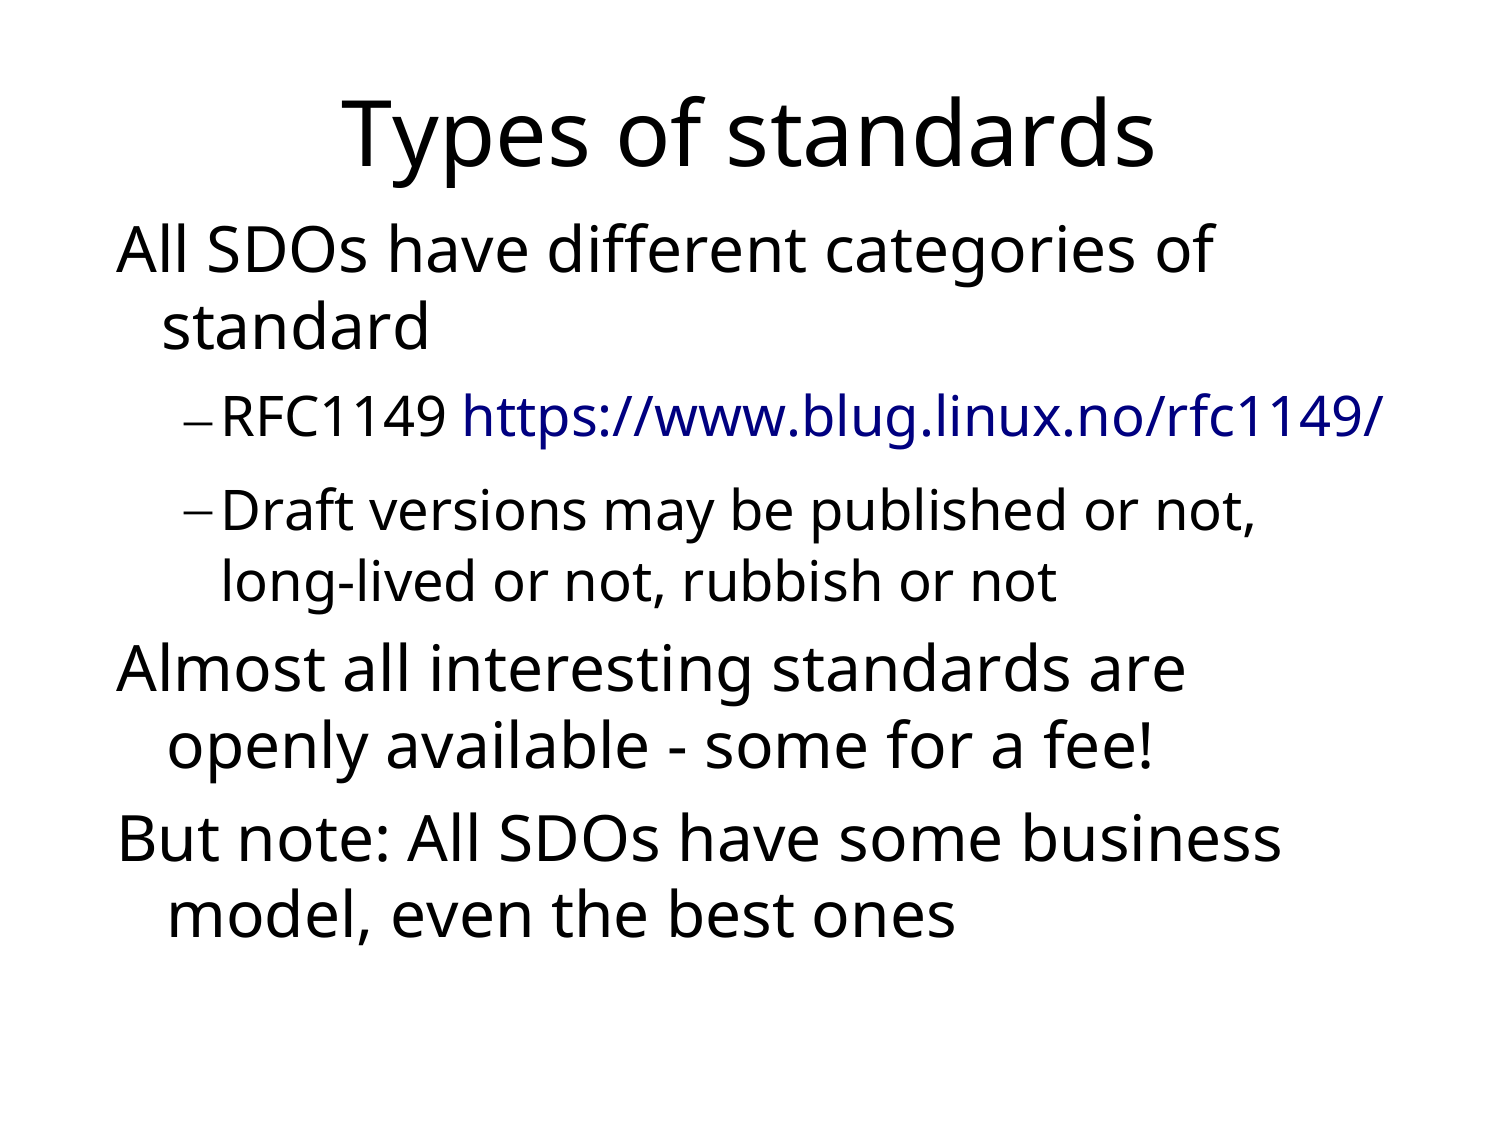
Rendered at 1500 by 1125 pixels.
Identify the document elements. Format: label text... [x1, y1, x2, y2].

list All SDOs have different categories of standard RFC1149 https://www.blug.linux.no/rfc1149/ Draft versions may be published or not, long-lived or not, rubbish or not Almost all interesting standards are openly available - some for a fee! But note: All SDOs have some business model, even the best ones [112, 207, 1388, 969]
title Types of standards [112, 35, 1388, 207]
